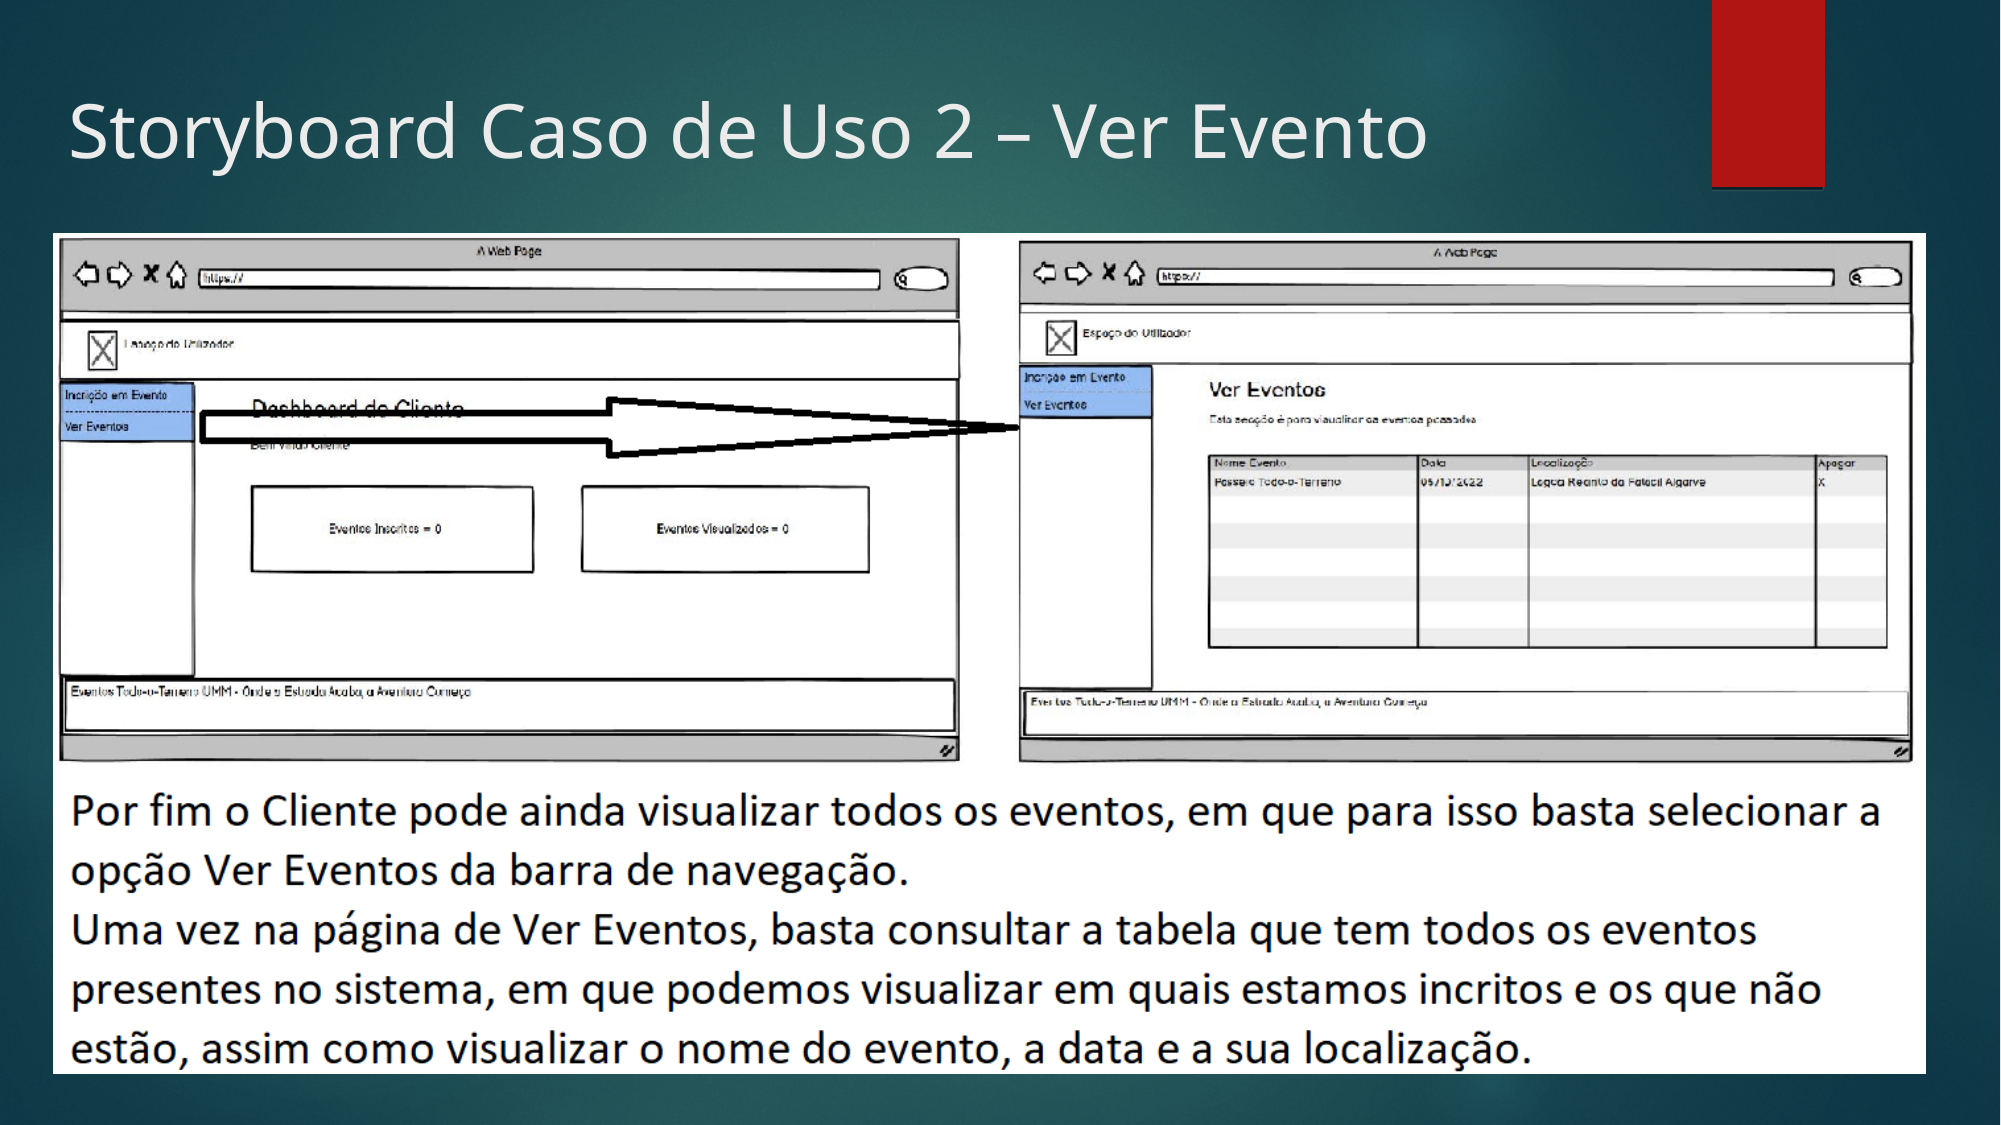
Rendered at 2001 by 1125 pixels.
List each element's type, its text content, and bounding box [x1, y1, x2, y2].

title Storyboard Caso de Uso 2 – Ver Evento [53, 75, 1840, 207]
picture [53, 233, 1926, 1074]
